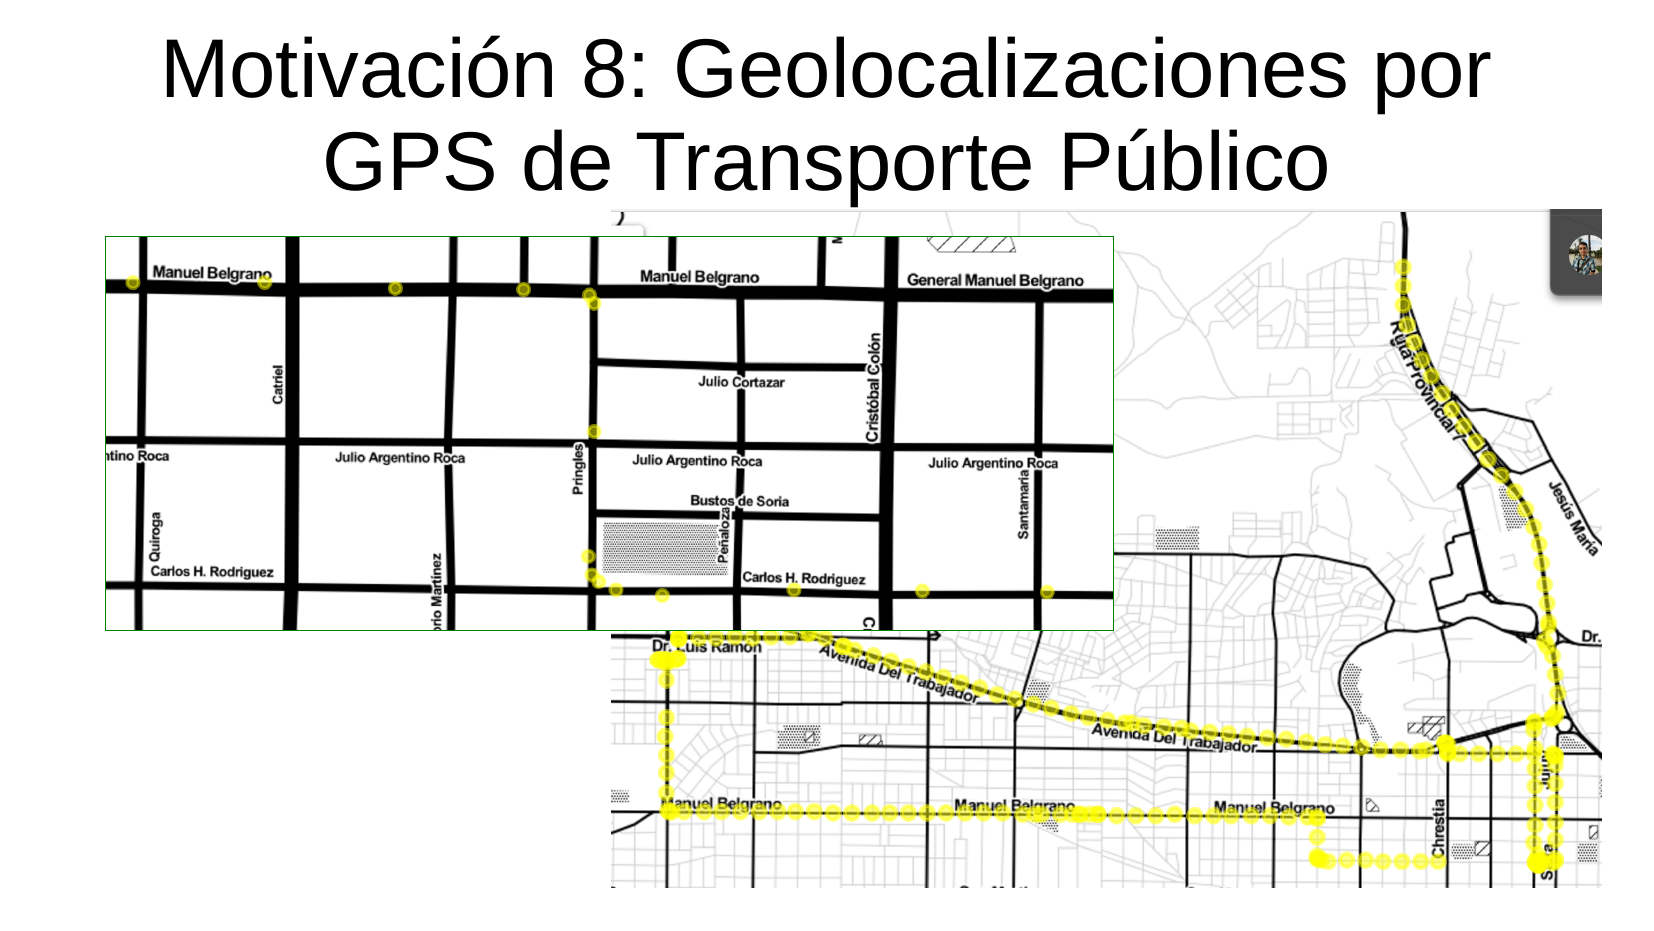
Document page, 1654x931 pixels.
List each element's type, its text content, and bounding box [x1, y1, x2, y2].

title Motivación 8: Geolocalizaciones por GPS de Transporte Público [82, 21, 1572, 208]
picture [105, 209, 1602, 888]
